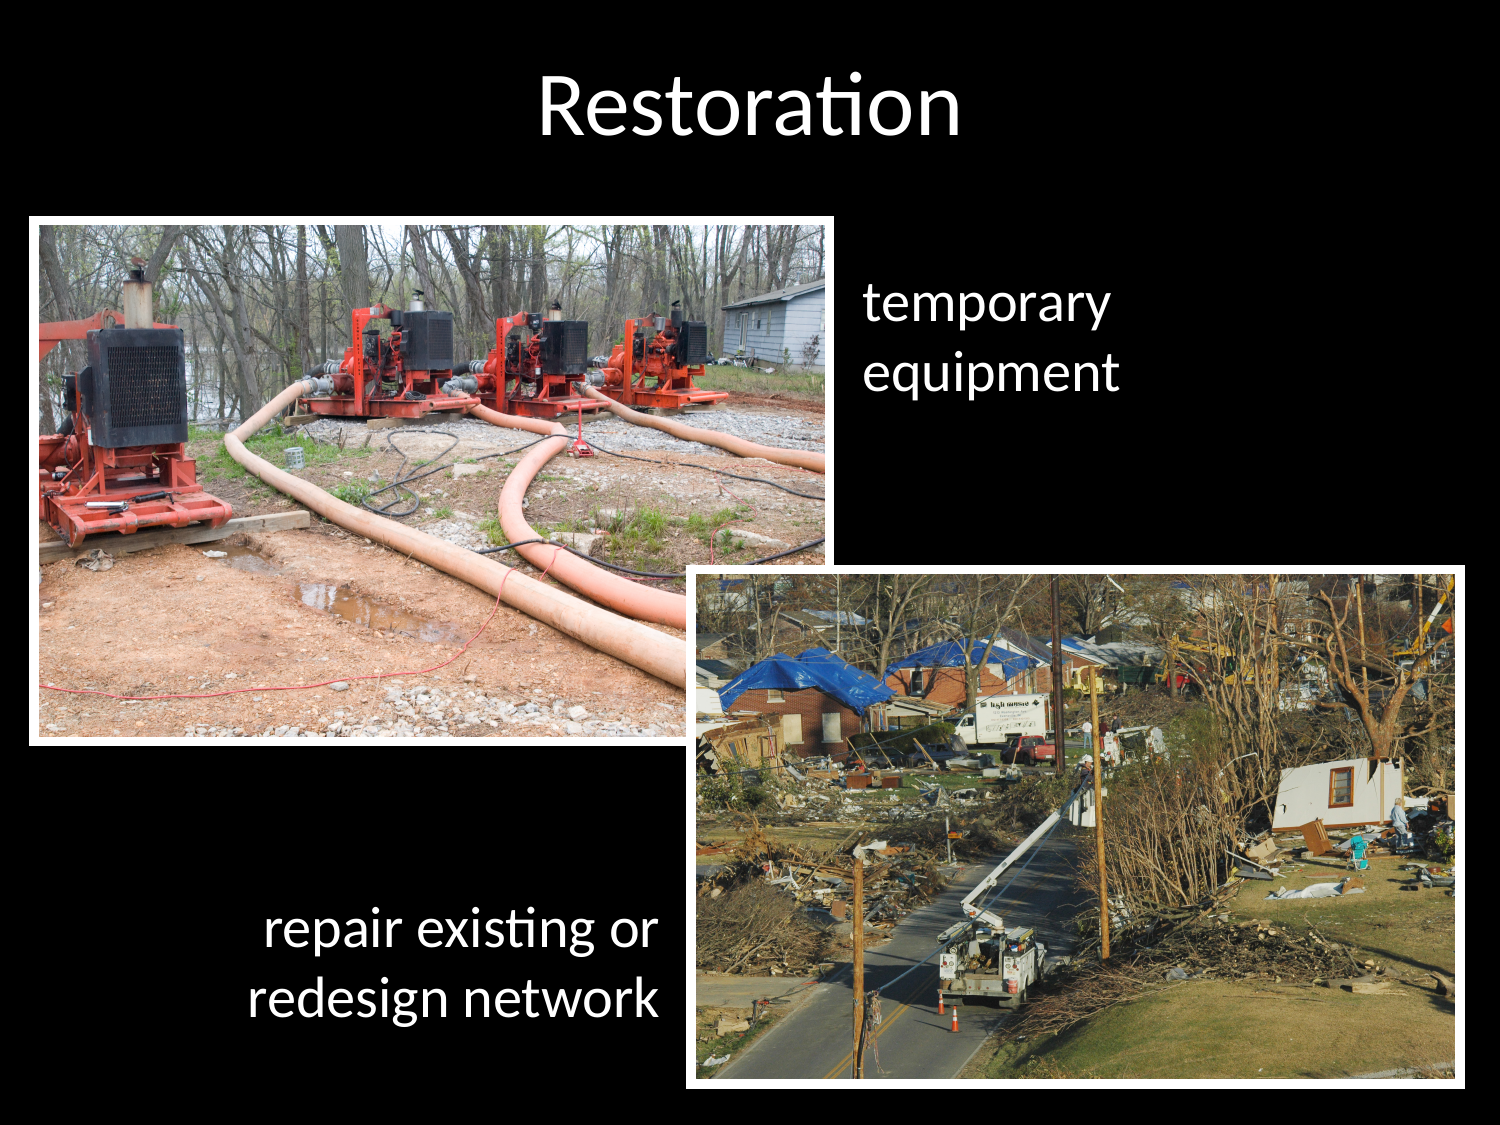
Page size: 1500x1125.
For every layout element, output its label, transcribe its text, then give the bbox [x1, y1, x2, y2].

text_box repair existing or redesign network [75, 882, 676, 1038]
text_box temporary equipment [847, 256, 1275, 412]
picture [38, 224, 826, 738]
picture [695, 574, 1456, 1080]
title Restoration [75, 36, 1425, 239]
